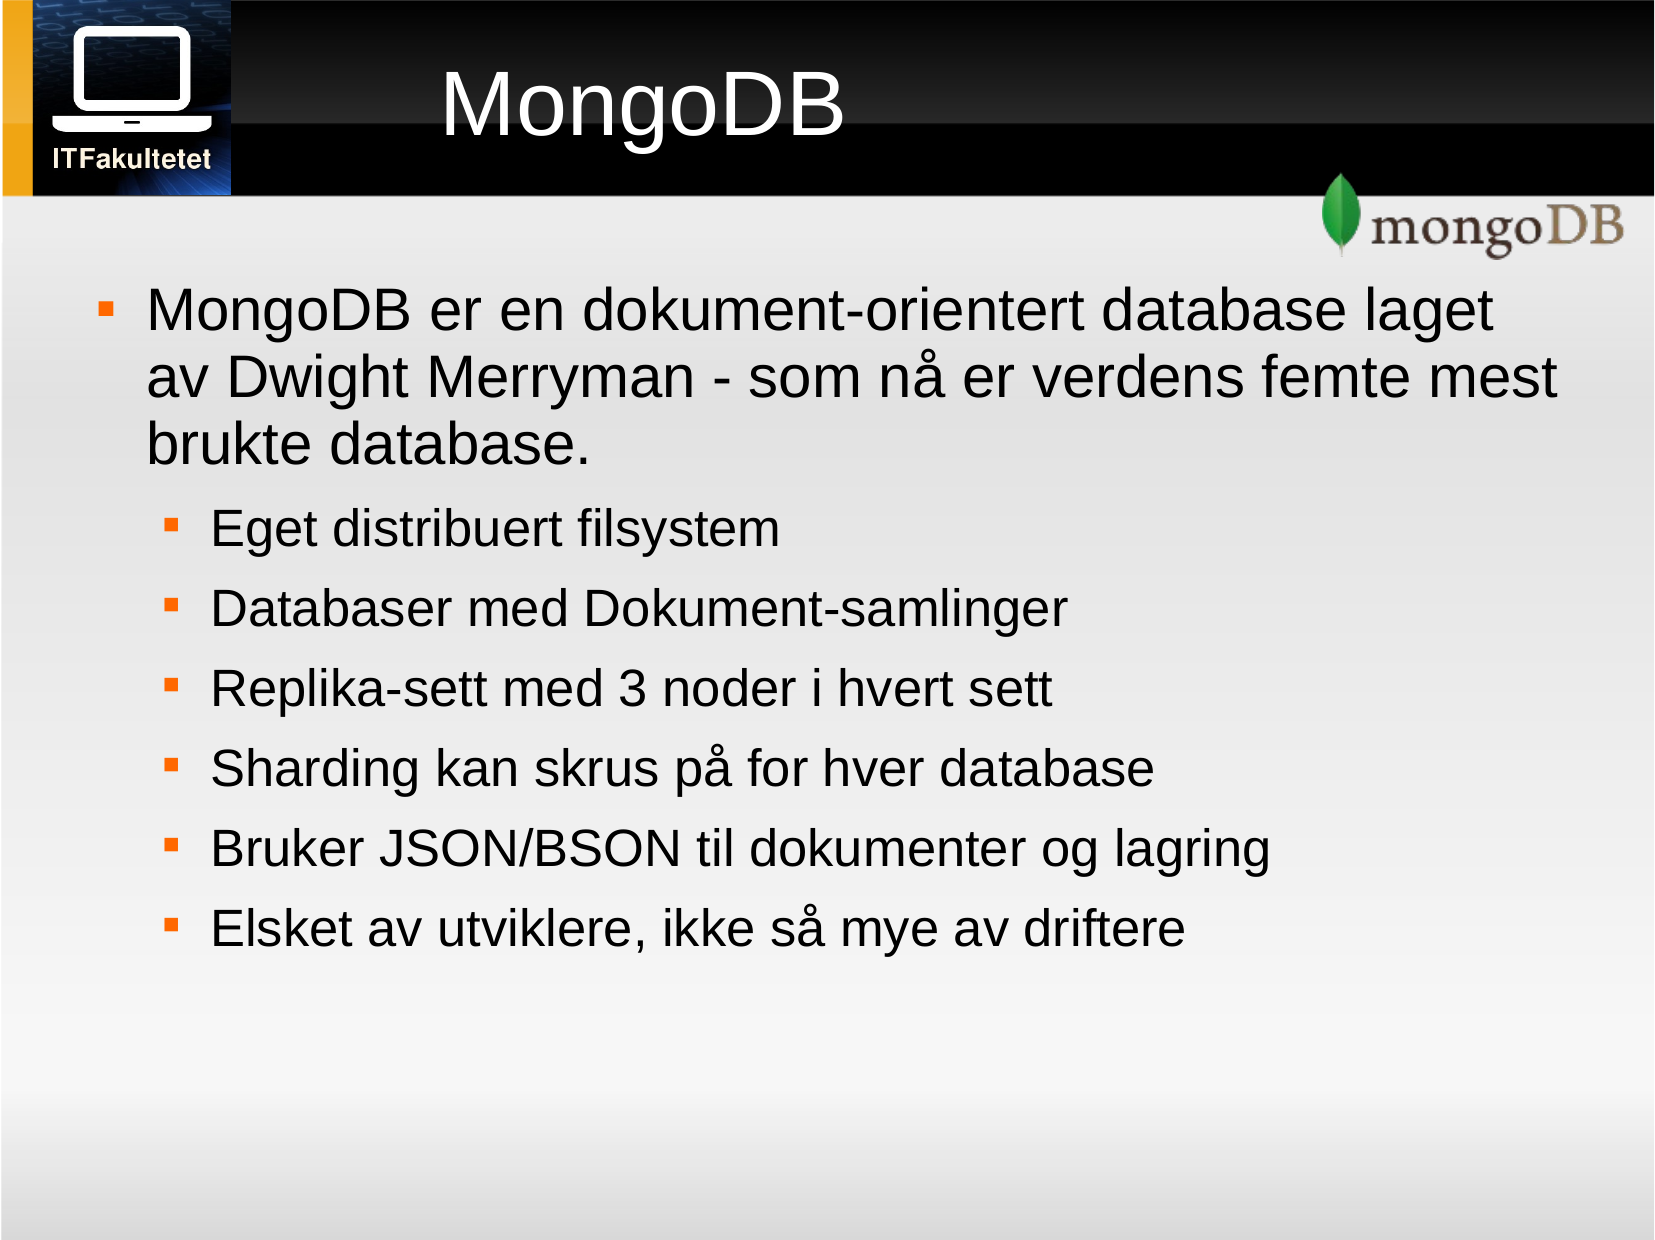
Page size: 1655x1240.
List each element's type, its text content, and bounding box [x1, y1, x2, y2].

picture [3, 0, 1655, 1238]
list MongoDB er en dokument-orientert database laget av Dwight Merryman - som nå er verdens femte mest brukte database. Eget distribuert filsystem Databaser med Dokument-samlinger Replika-sett med 3 noder i hvert sett Sharding kan skrus på for hver database Bruker JSON/BSON til dokumenter og lagring Elsket av utviklere, ikke så mye av driftere [82, 276, 1572, 961]
title MongoDB [318, 47, 969, 160]
